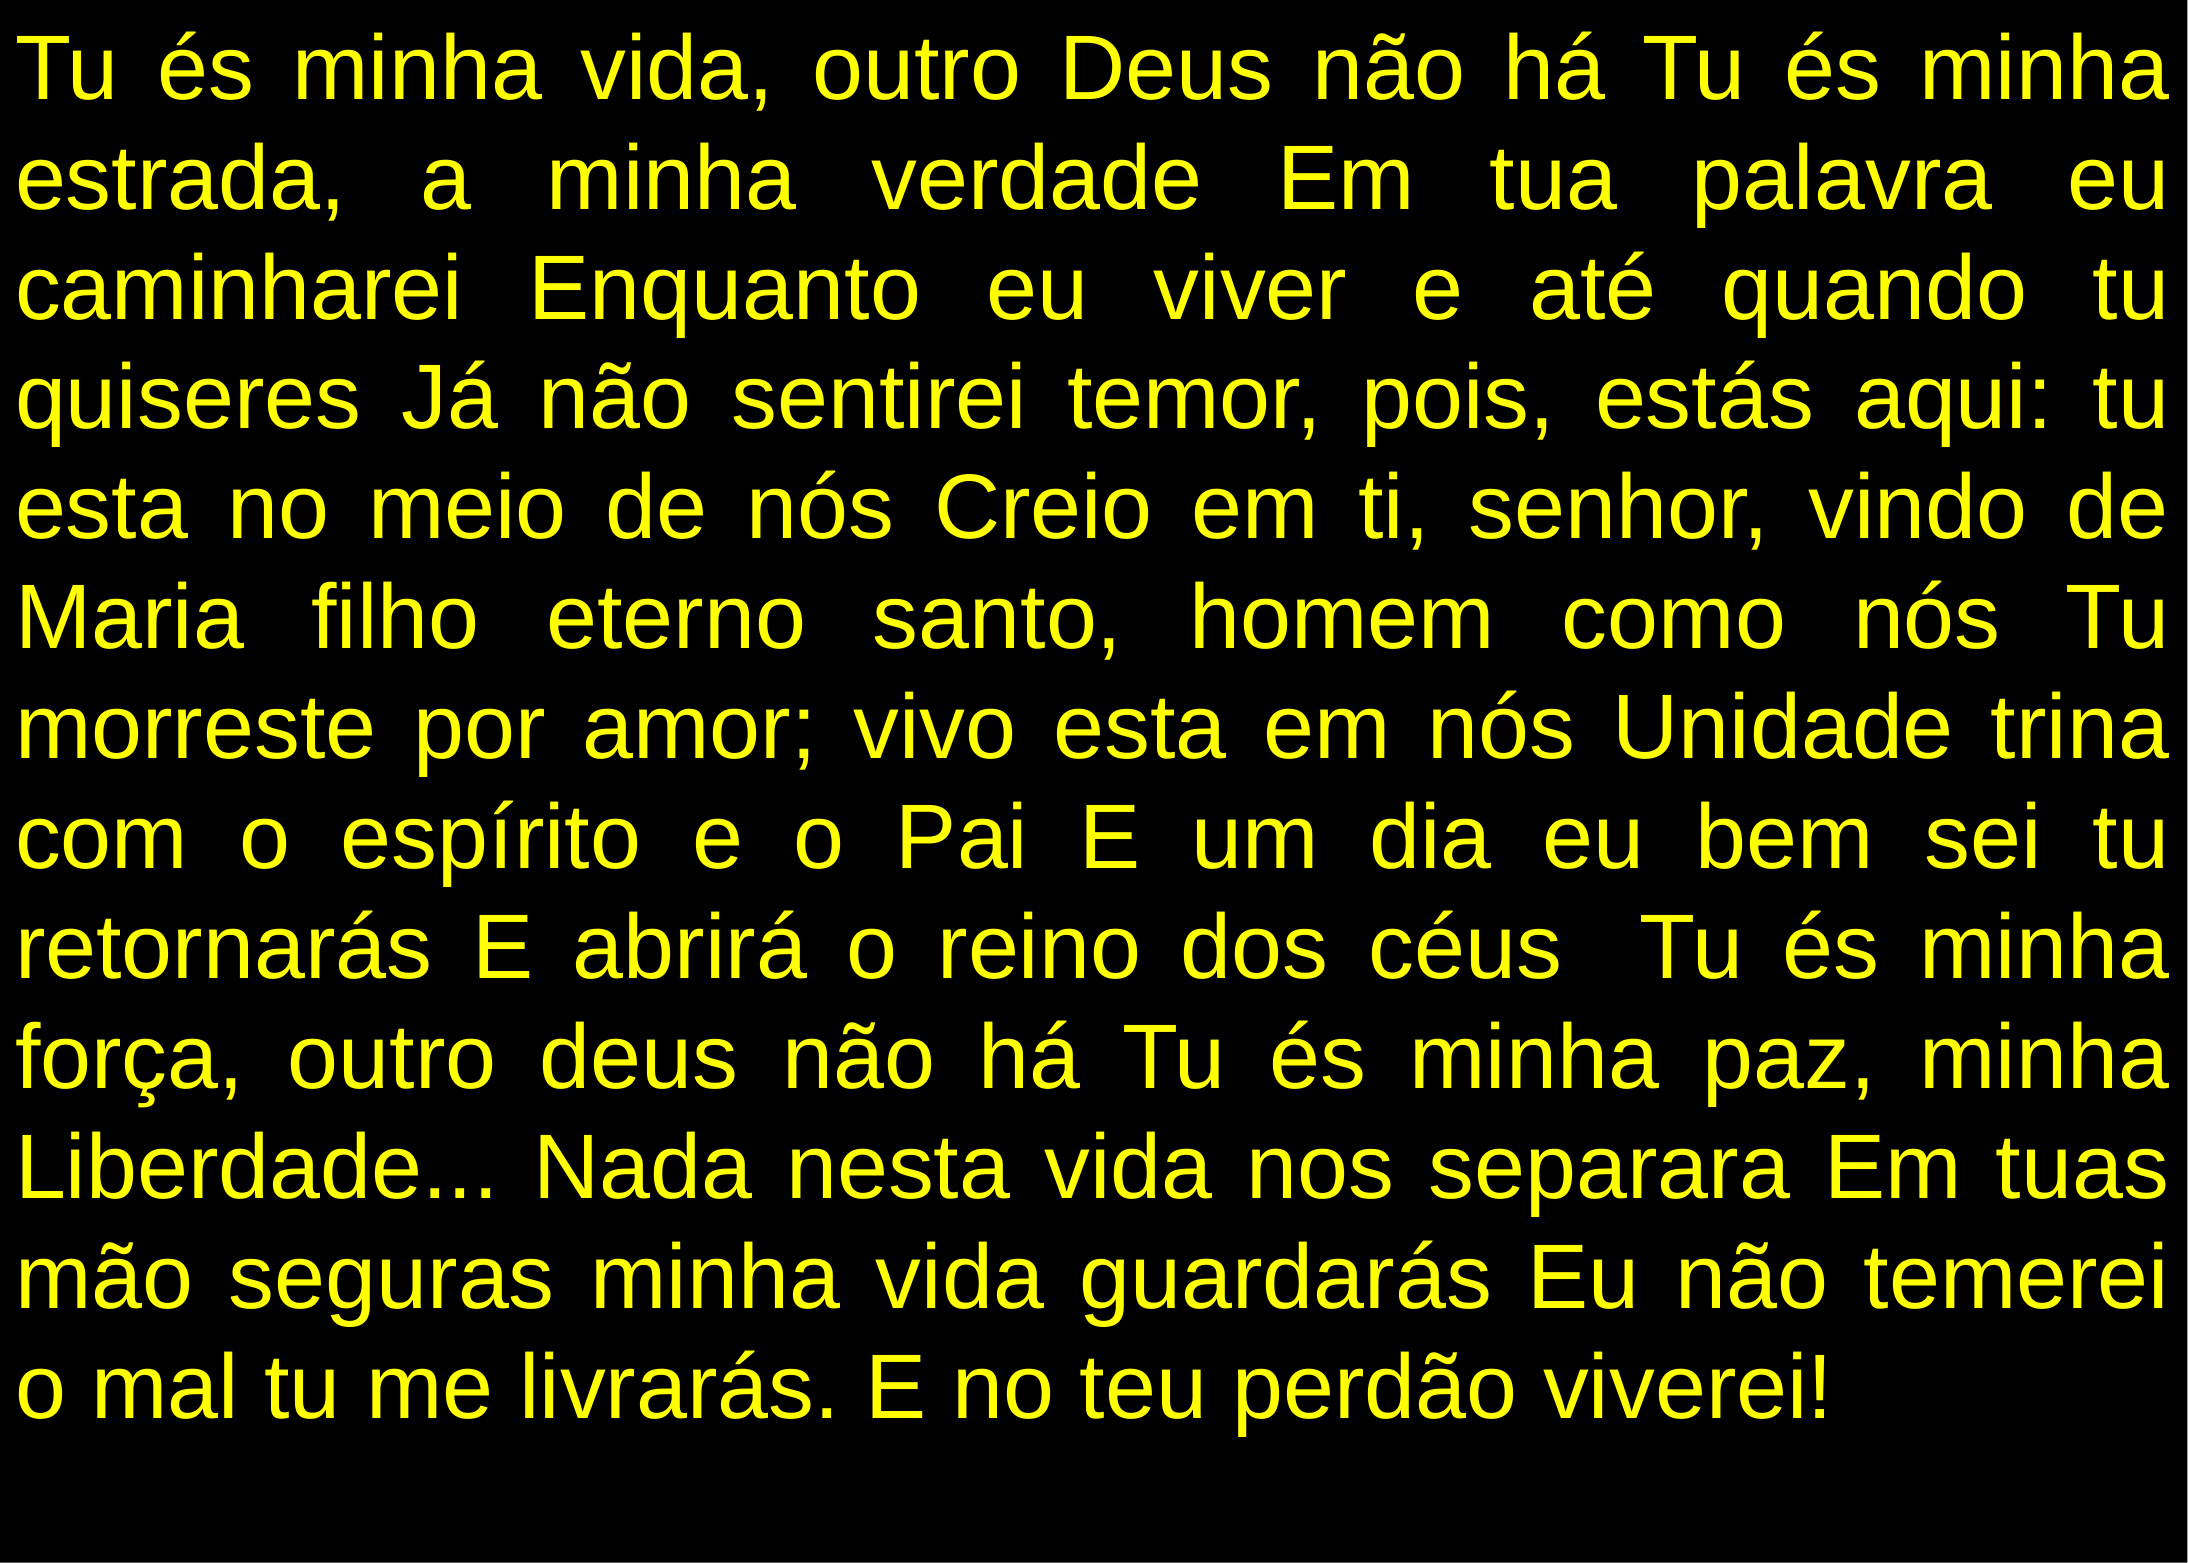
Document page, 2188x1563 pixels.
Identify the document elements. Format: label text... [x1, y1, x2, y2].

subtitle Tu és minha vida, outro Deus não há Tu és minha estrada, a minha verdade Em tua palavra eu caminharei Enquanto eu viver e até quando tu quiseres Já não sentirei temor, pois, estás aqui: tu esta no meio de nós Creio em ti, senhor, vindo de Maria filho eterno santo, homem como nós Tu morreste por amor; vivo esta em nós Unidade trina com o espírito e o Pai E um dia eu bem sei tu retornarás E abrirá o reino dos céus Tu és minha força, outro deus não há Tu és minha paz, minha Liberdade... Nada nesta vida nos separara Em tuas mão seguras minha vida guardarás Eu não temerei o mal tu me livrarás. E no teu perdão viverei! [0, 0, 2188, 1563]
